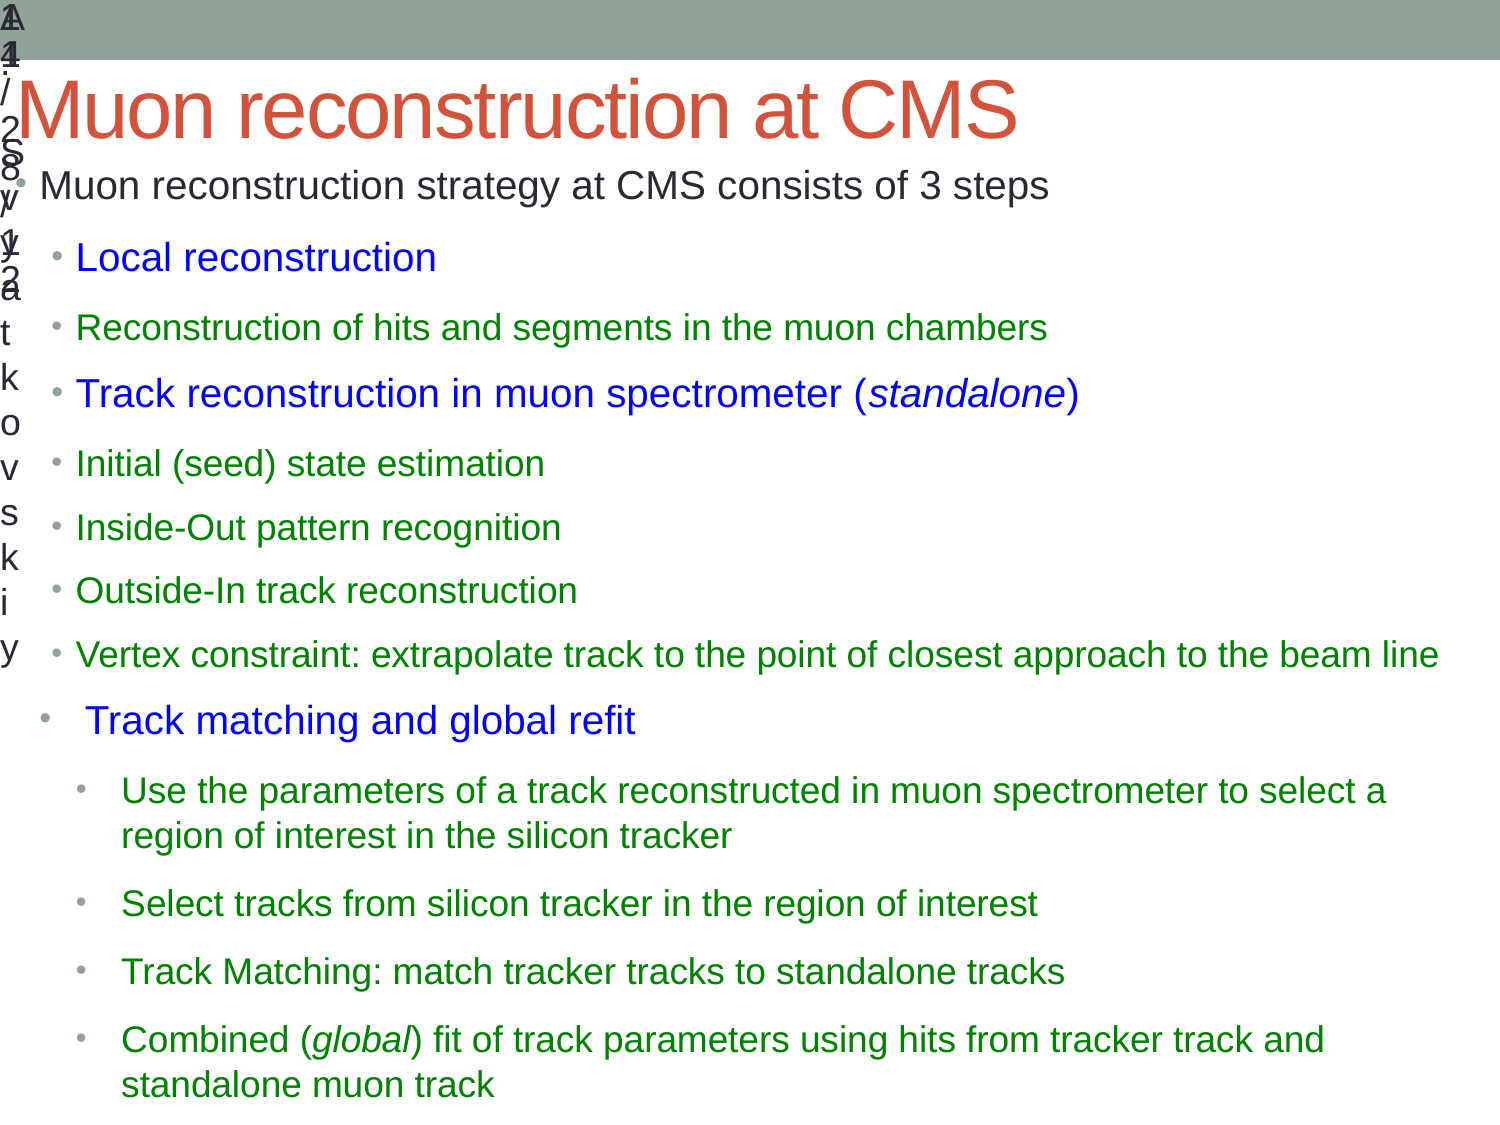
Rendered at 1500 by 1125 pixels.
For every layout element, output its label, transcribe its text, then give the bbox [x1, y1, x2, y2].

list Muon reconstruction strategy at CMS consists of 3 steps Local reconstruction Reconstruction of hits and segments in the muon chambers Track reconstruction in muon spectrometer (standalone) Initial (seed) state estimation Inside-Out pattern recognition Outside-In track reconstruction Vertex constraint: extrapolate track to the point of closest approach to the beam line Track matching and global refit Use the parameters of a track reconstructed in muon spectrometer to select a region of interest in the silicon tracker Select tracks from silicon tracker in the region of interest Track Matching: match tracker tracks to standalone tracks Combined (global) fit of track parameters using hits from tracker track and standalone muon track [0, 151, 1500, 1125]
title Muon reconstruction at CMS [0, 23, 1425, 151]
